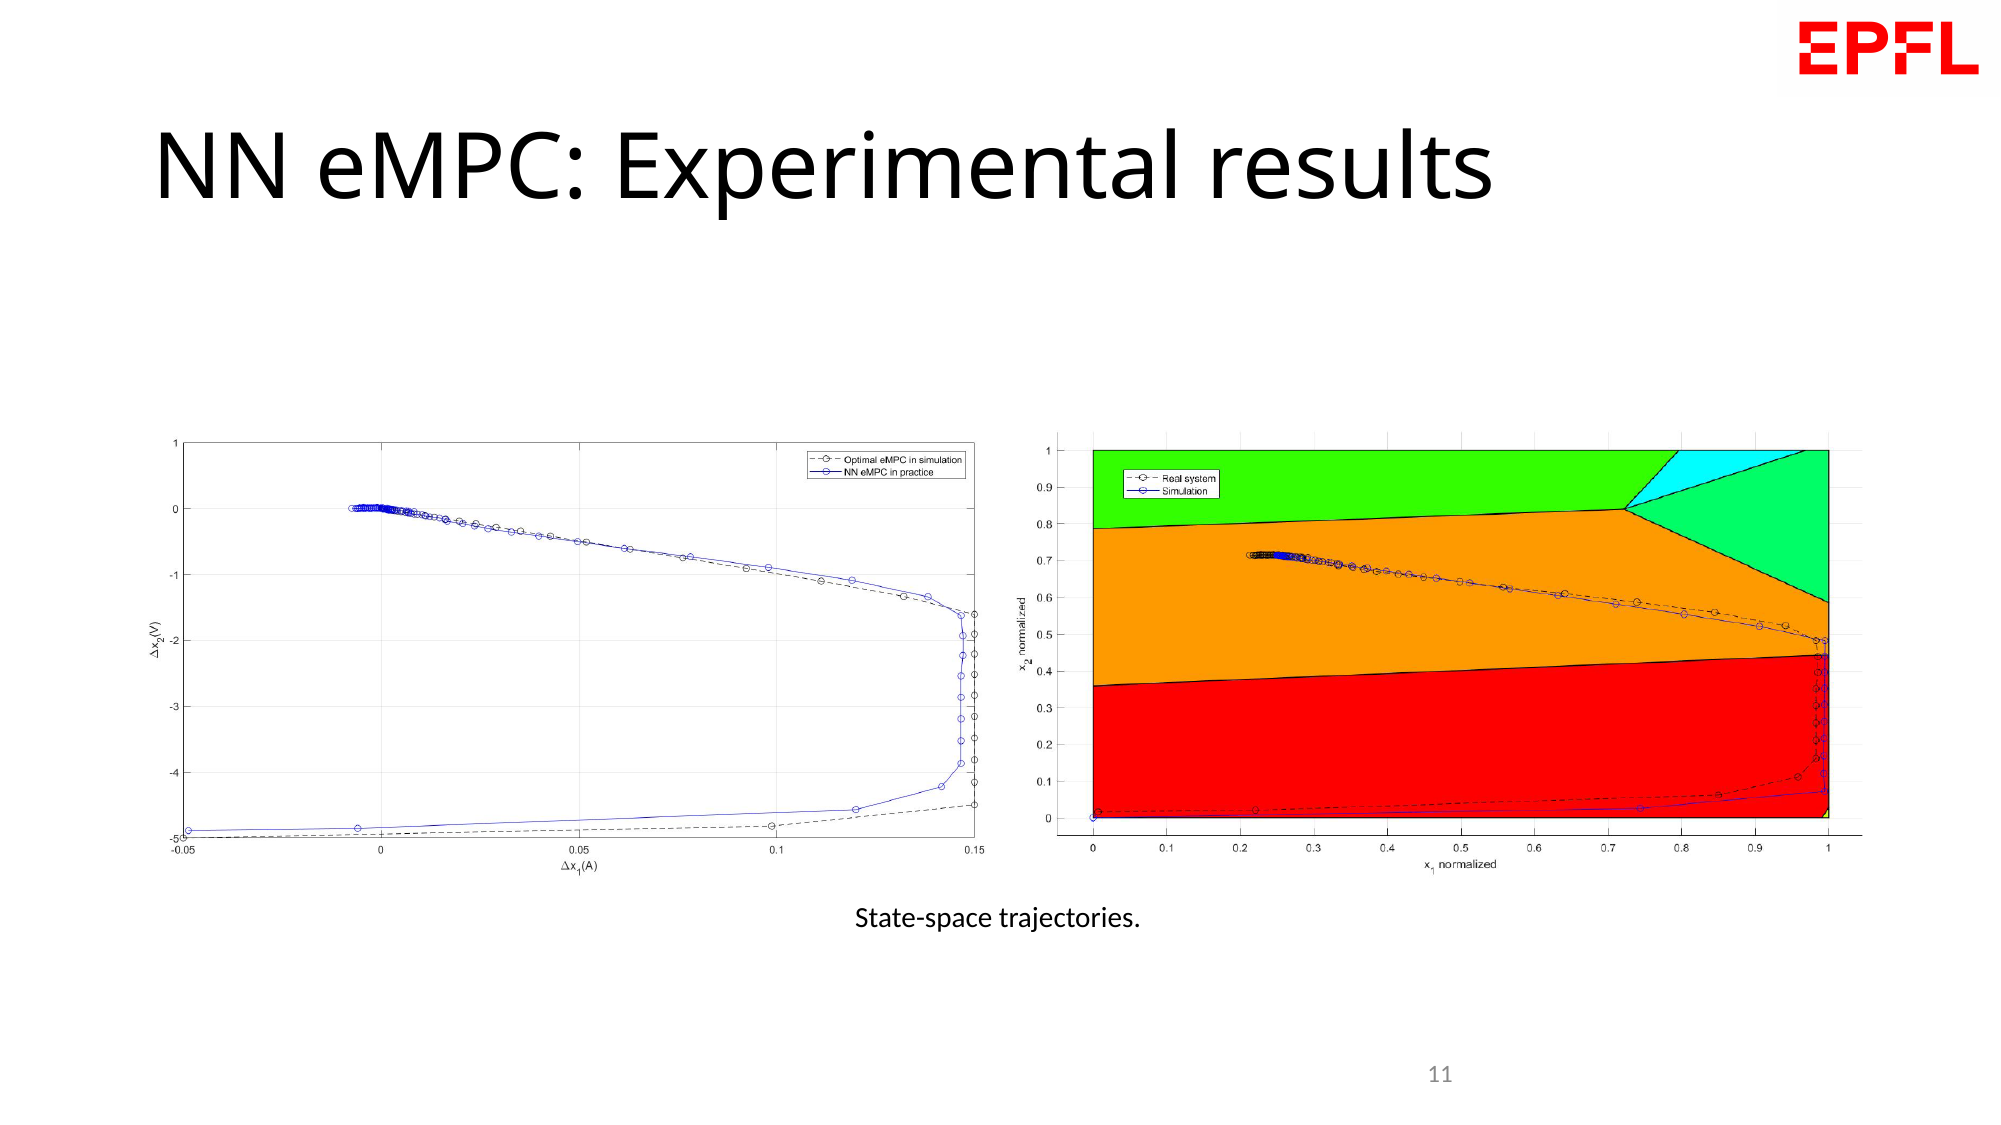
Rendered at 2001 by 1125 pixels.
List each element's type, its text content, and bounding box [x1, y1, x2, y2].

picture [1012, 422, 1863, 891]
text_box State-space trajectories. [840, 890, 1160, 941]
text_box [1412, 1042, 1863, 1103]
picture [137, 422, 988, 891]
title NN eMPC: Experimental results [137, 59, 1863, 278]
